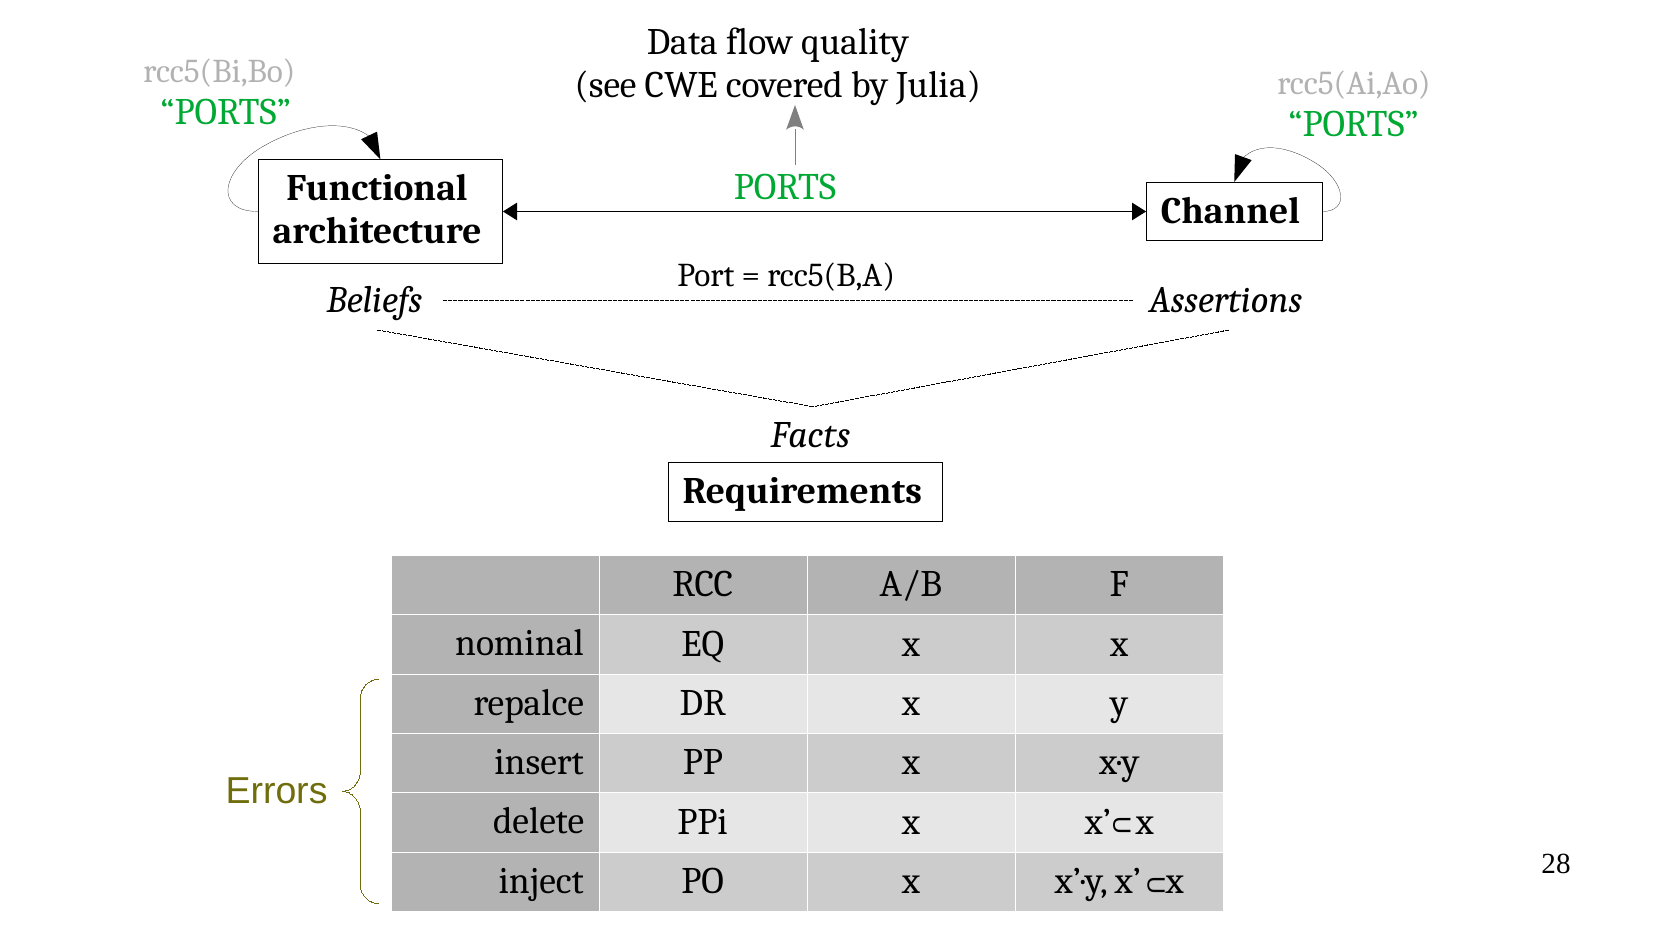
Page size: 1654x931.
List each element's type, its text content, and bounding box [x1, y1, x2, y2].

table_cell x’·y, x’ x [1016, 853, 1223, 911]
text_box U [1134, 861, 1178, 900]
text_box Beliefs [311, 271, 444, 331]
text_box PORTS [719, 158, 858, 217]
table_cell x’ x [1016, 793, 1223, 852]
text_box Requirements [668, 462, 943, 522]
text_box U [1100, 802, 1144, 840]
table_cell x [808, 734, 1015, 792]
text_box Data flow quality (see CWE covered by Julia) [559, 13, 1018, 117]
text_box Facts [755, 406, 871, 466]
table_cell x [808, 615, 1015, 674]
table_cell EQ [600, 615, 807, 674]
text_box rcc5(Ai,Ao) [1262, 57, 1454, 111]
table_cell PPi [600, 793, 807, 852]
table_cell repalce [392, 675, 599, 733]
text_box Port = rcc5(B,A) [662, 249, 921, 303]
text_box rcc5(Bi,Bo) [128, 45, 320, 100]
table_cell DR [600, 675, 807, 733]
text_box Assertions [1134, 271, 1324, 331]
table_header F [1016, 556, 1223, 614]
table_cell inject [392, 853, 599, 911]
table_cell x [808, 793, 1015, 852]
table_cell nominal [392, 615, 599, 674]
table_cell x [808, 853, 1015, 911]
text_box “PORTS” [145, 100, 313, 143]
table_cell delete [392, 793, 599, 852]
table_cell x [808, 675, 1015, 733]
table_header [392, 556, 599, 614]
table_cell PP [600, 734, 807, 792]
table_cell insert [392, 734, 599, 792]
text_box Errors [210, 761, 343, 819]
table_header A/B [808, 556, 1015, 614]
table_cell PO [600, 853, 807, 911]
table_header RCC [600, 556, 807, 614]
table_cell y [1016, 675, 1223, 733]
table_cell x [1016, 615, 1223, 674]
text_box Functional architecture [258, 159, 503, 264]
text_box “PORTS” [1273, 111, 1441, 155]
table_cell x·y [1016, 734, 1223, 792]
text_box Channel [1146, 182, 1323, 241]
